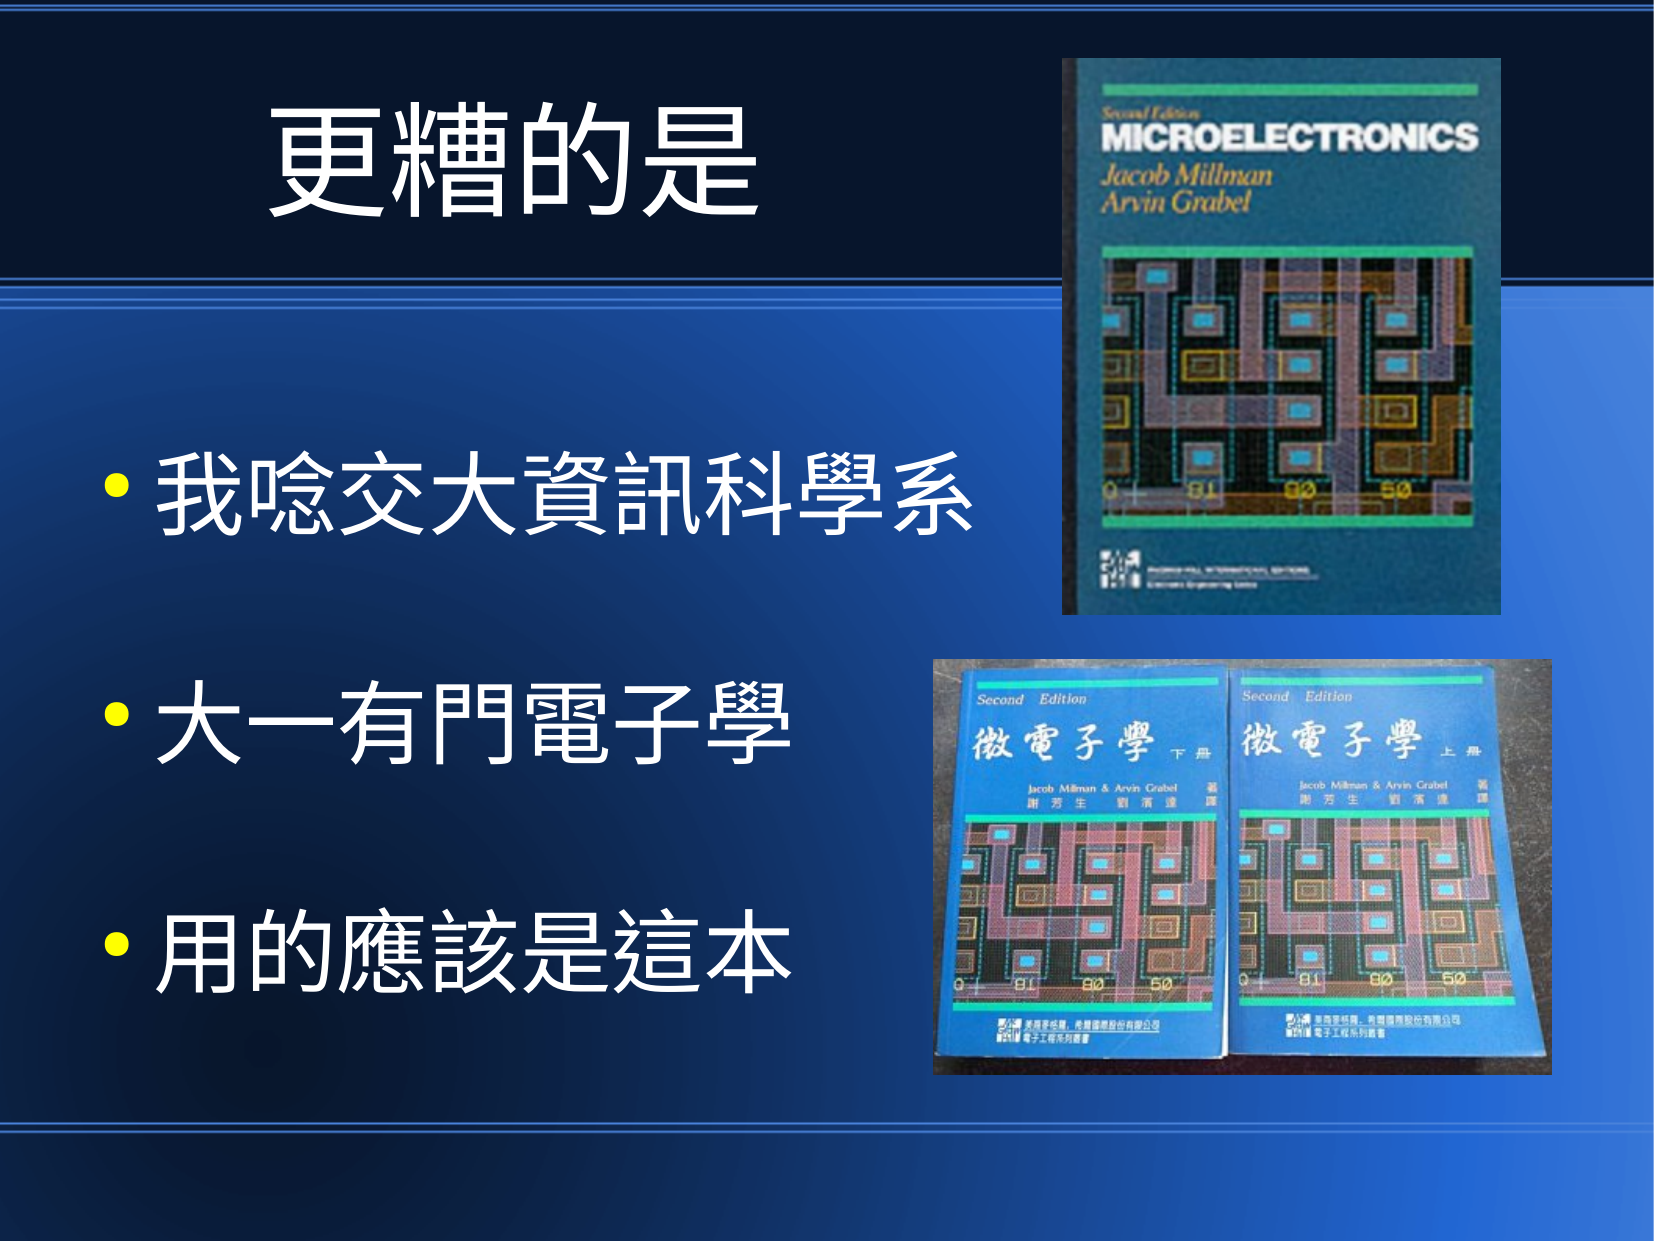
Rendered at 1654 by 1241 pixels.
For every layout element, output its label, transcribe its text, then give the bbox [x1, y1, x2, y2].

picture [933, 659, 1552, 1075]
title 更糟的是 [82, 49, 945, 257]
picture [0, 0, 1654, 1241]
list 我唸交大資訊科學系 大一有門電子學 用的應該是這本 [82, 355, 1571, 1241]
